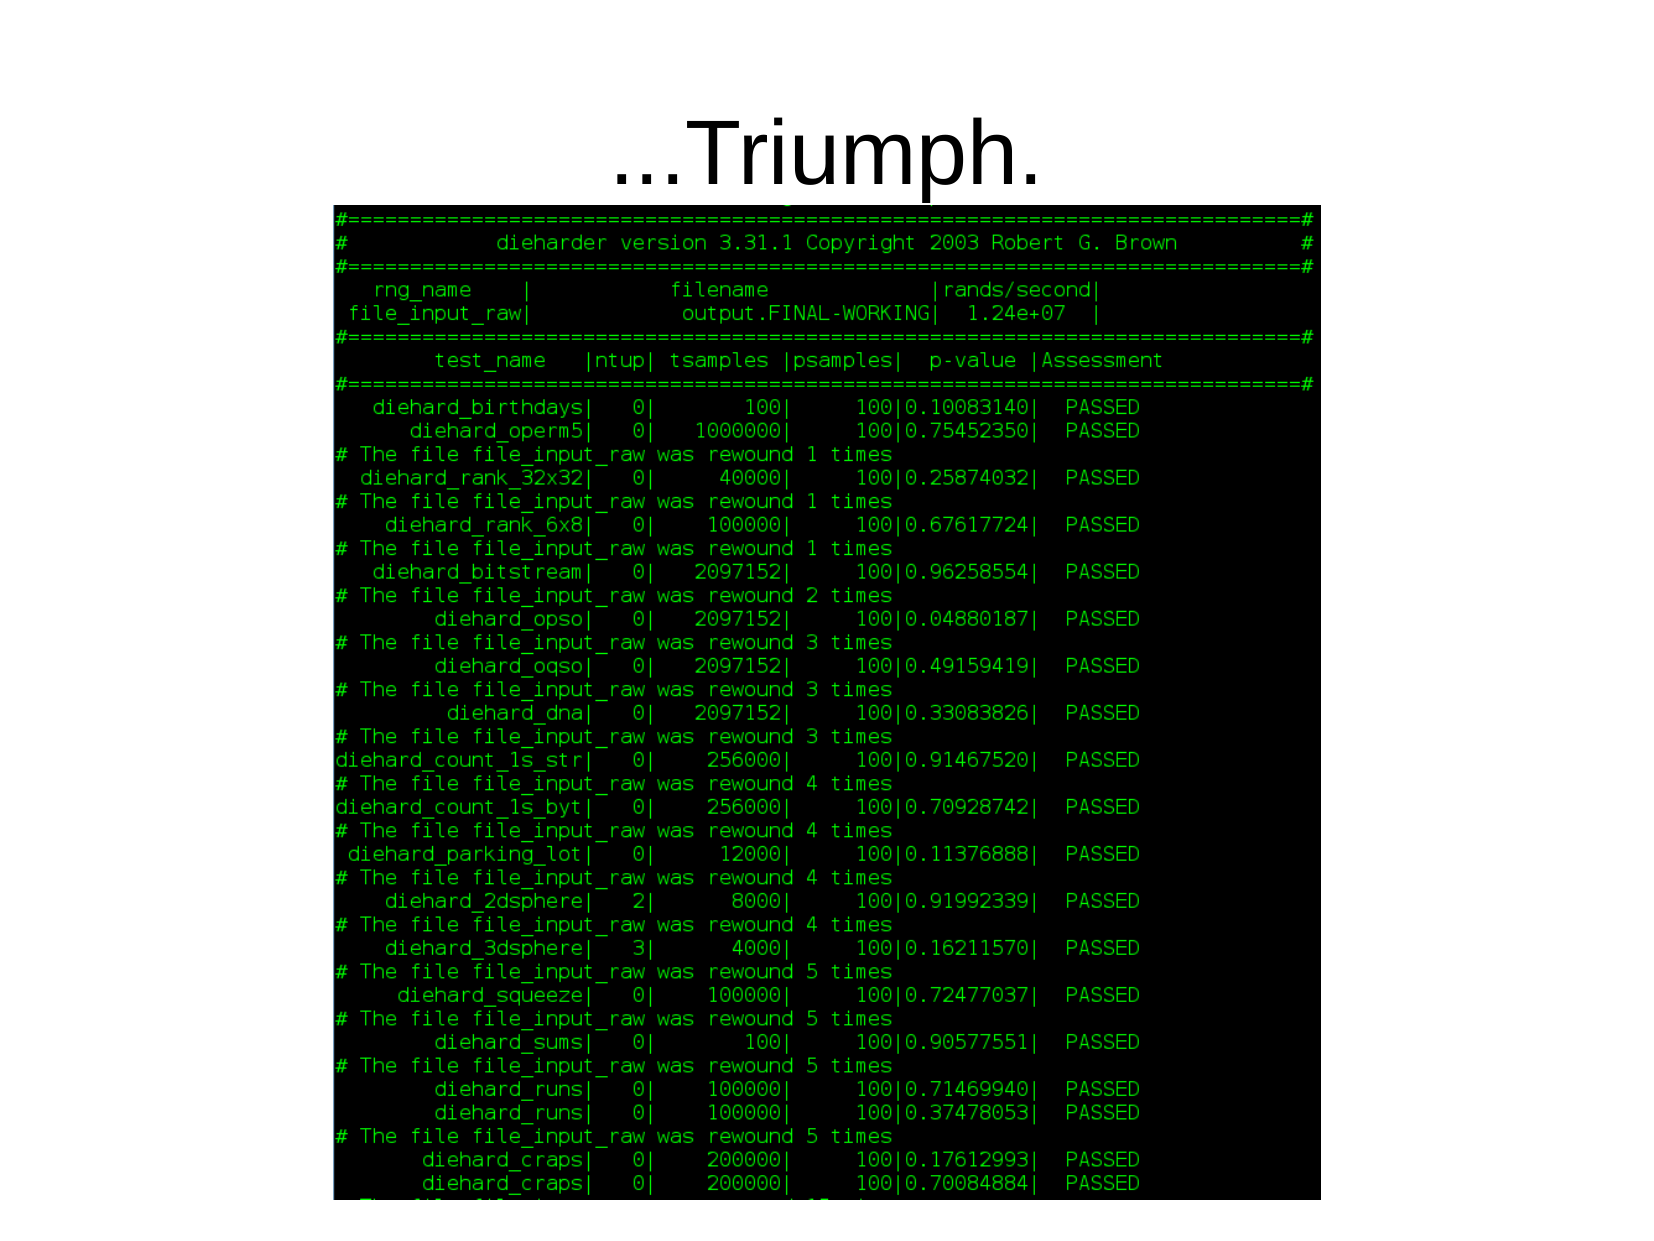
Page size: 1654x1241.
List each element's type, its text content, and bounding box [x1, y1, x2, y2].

title ...Triumph. [82, 49, 1571, 257]
picture [333, 205, 1321, 1201]
